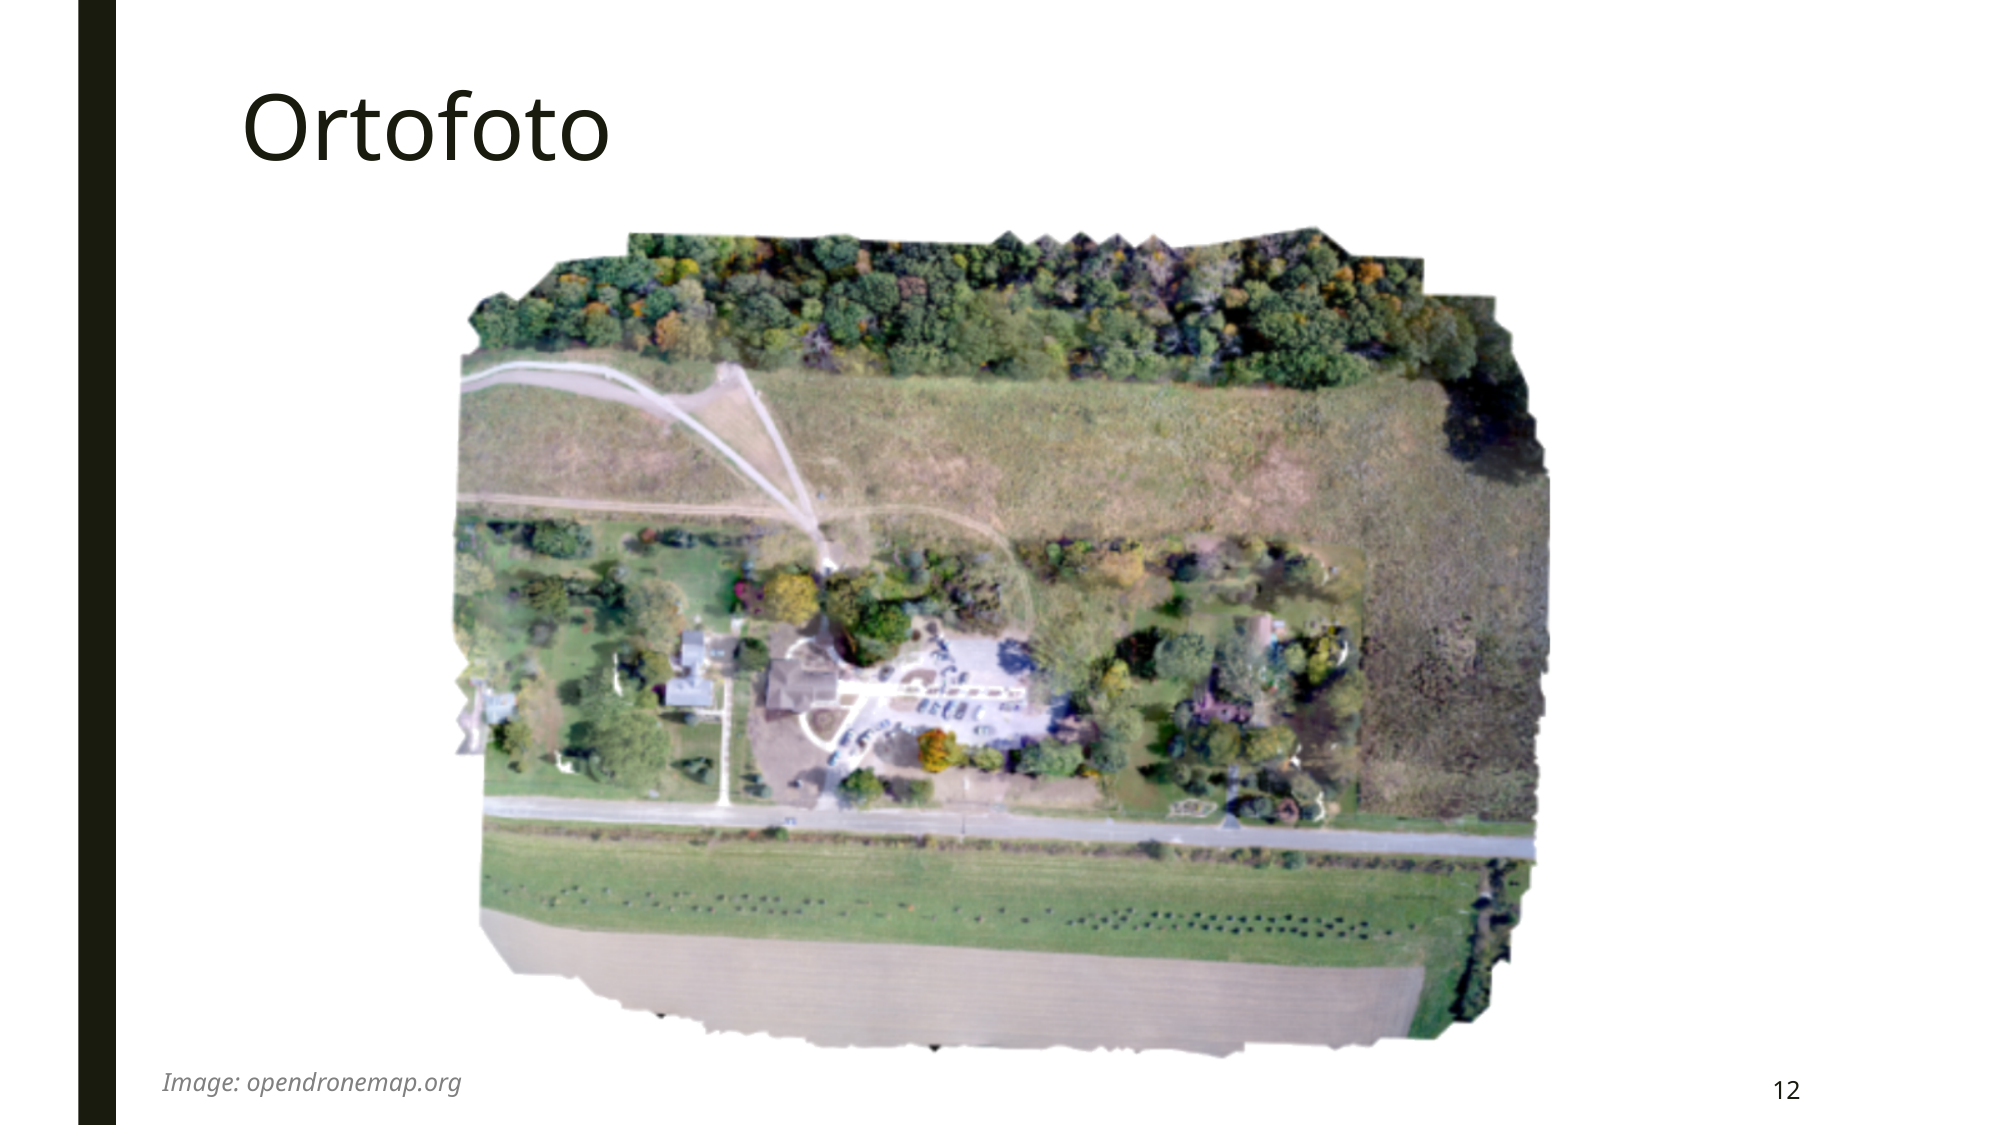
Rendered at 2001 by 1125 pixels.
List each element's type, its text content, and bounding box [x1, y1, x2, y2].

title Ortofoto [225, 74, 1800, 319]
slide_number <number> [1553, 1058, 1816, 1125]
text_box Image: opendronemap.org [147, 1058, 478, 1104]
picture [396, 196, 1579, 1074]
